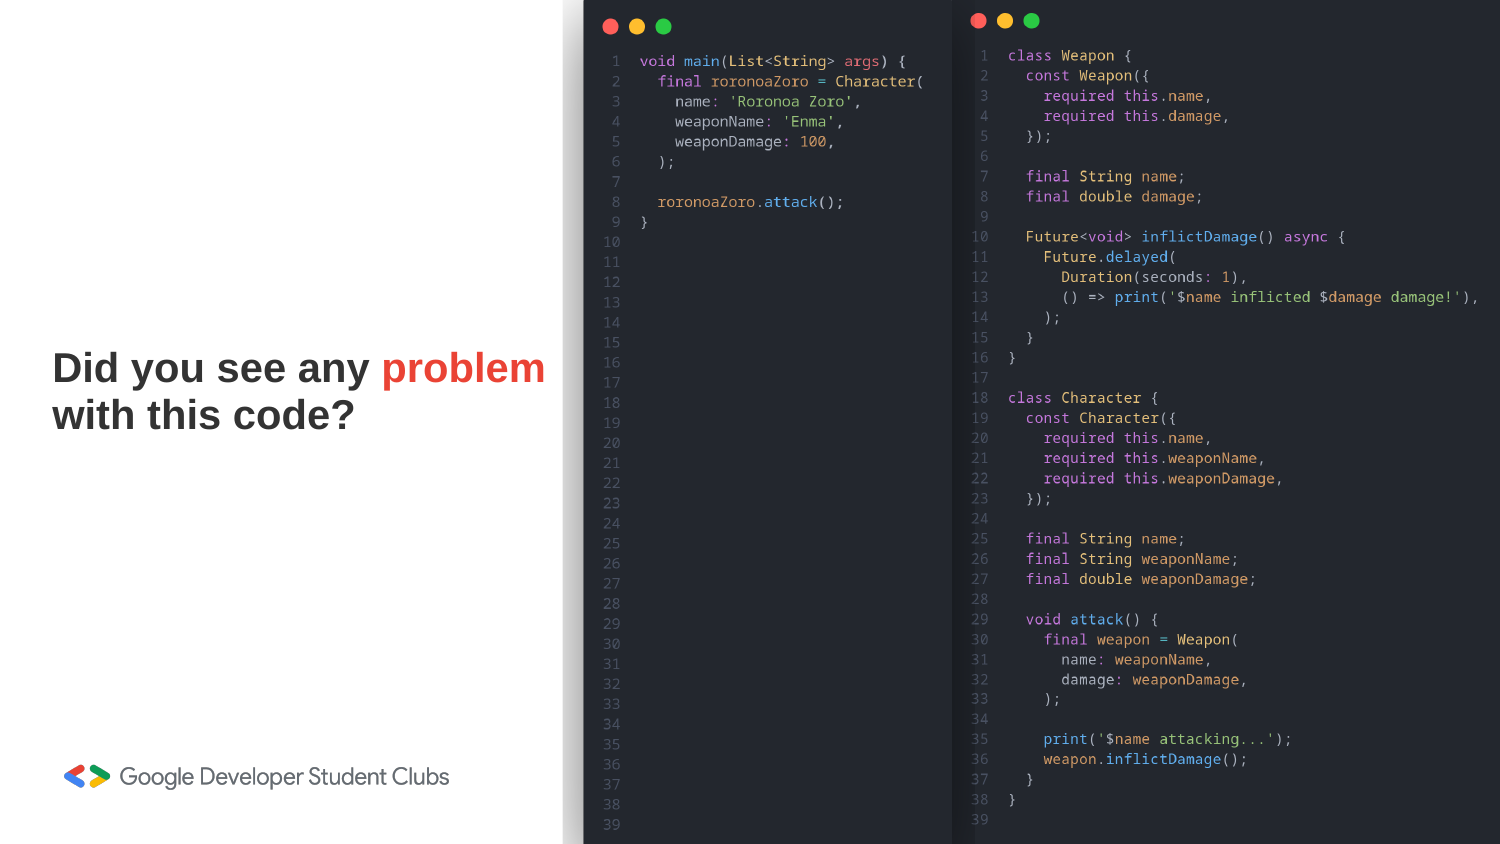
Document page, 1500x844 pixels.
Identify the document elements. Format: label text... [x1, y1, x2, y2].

picture [562, 0, 1500, 844]
text_box Did you see any problem with this code? [37, 337, 561, 446]
picture [77, 762, 375, 790]
